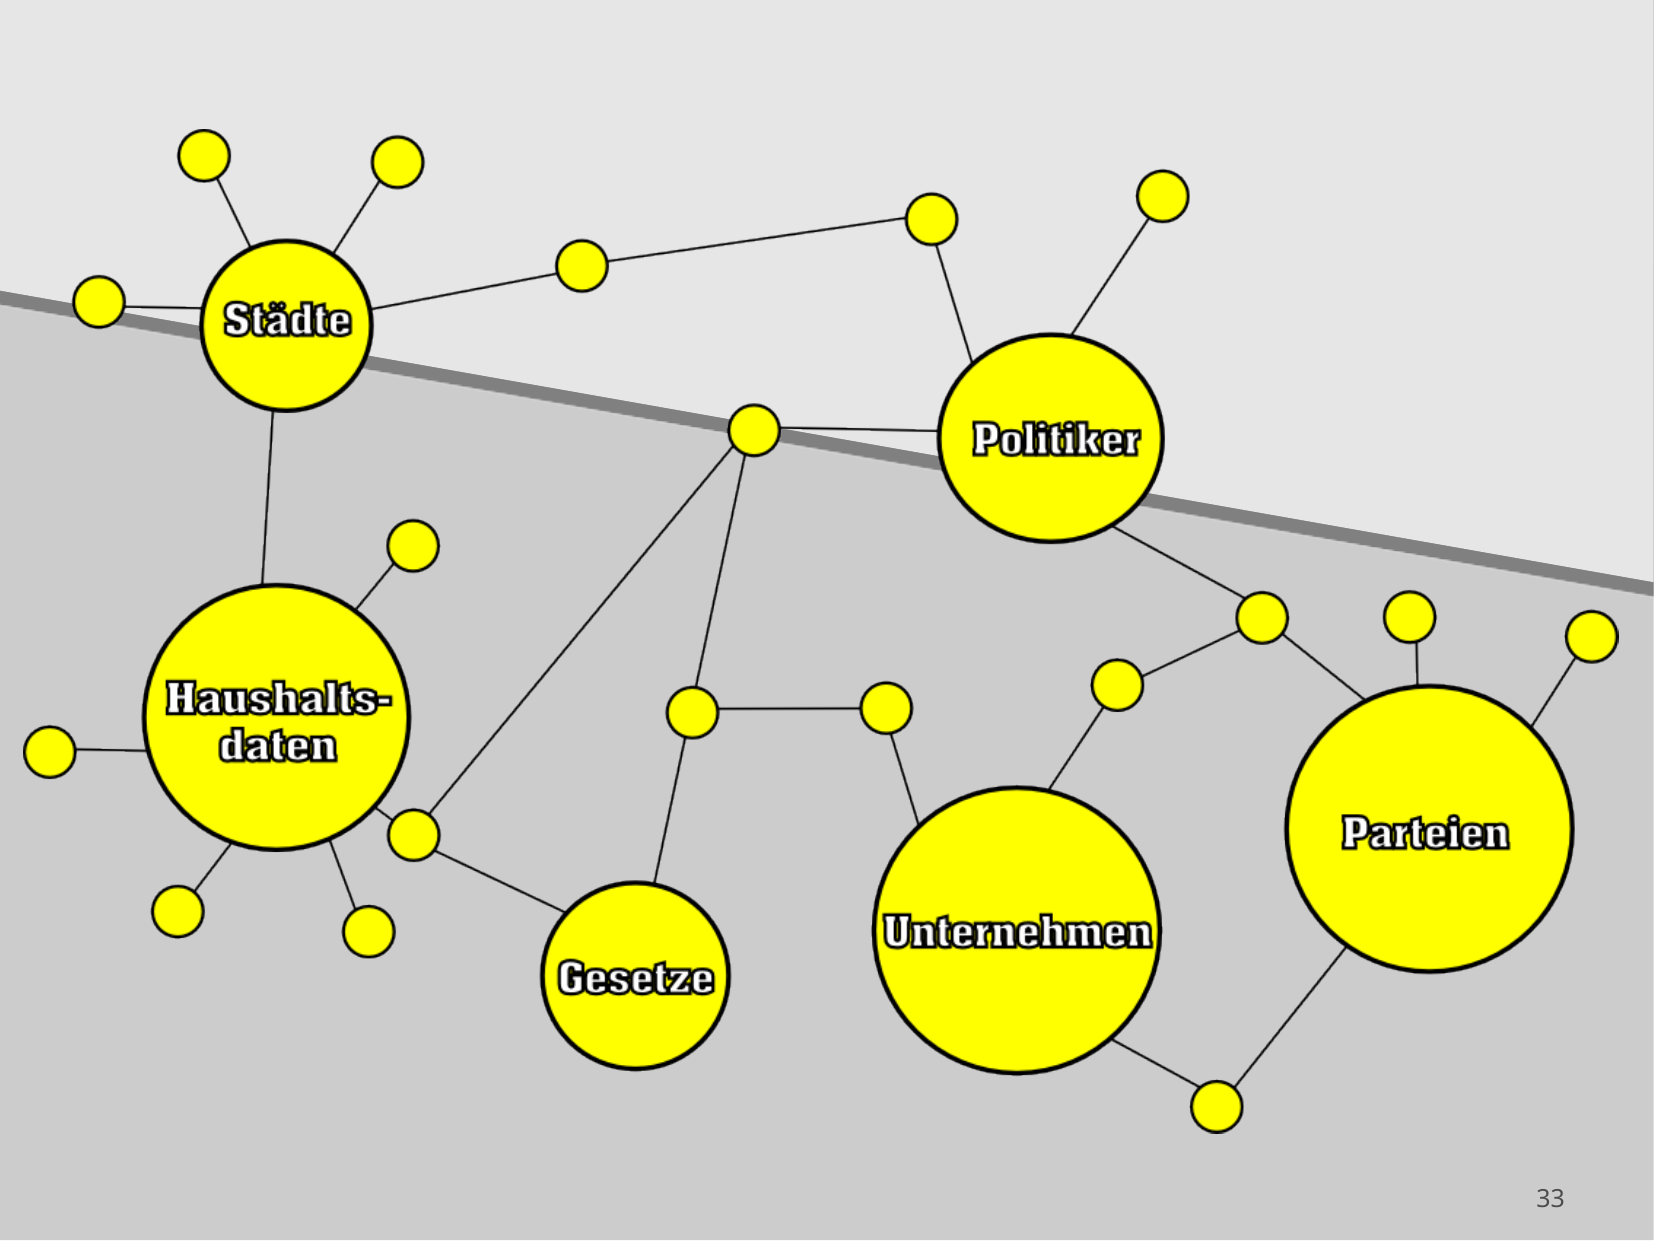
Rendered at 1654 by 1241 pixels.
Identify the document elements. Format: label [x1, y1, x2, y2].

picture [23, 129, 1619, 1134]
